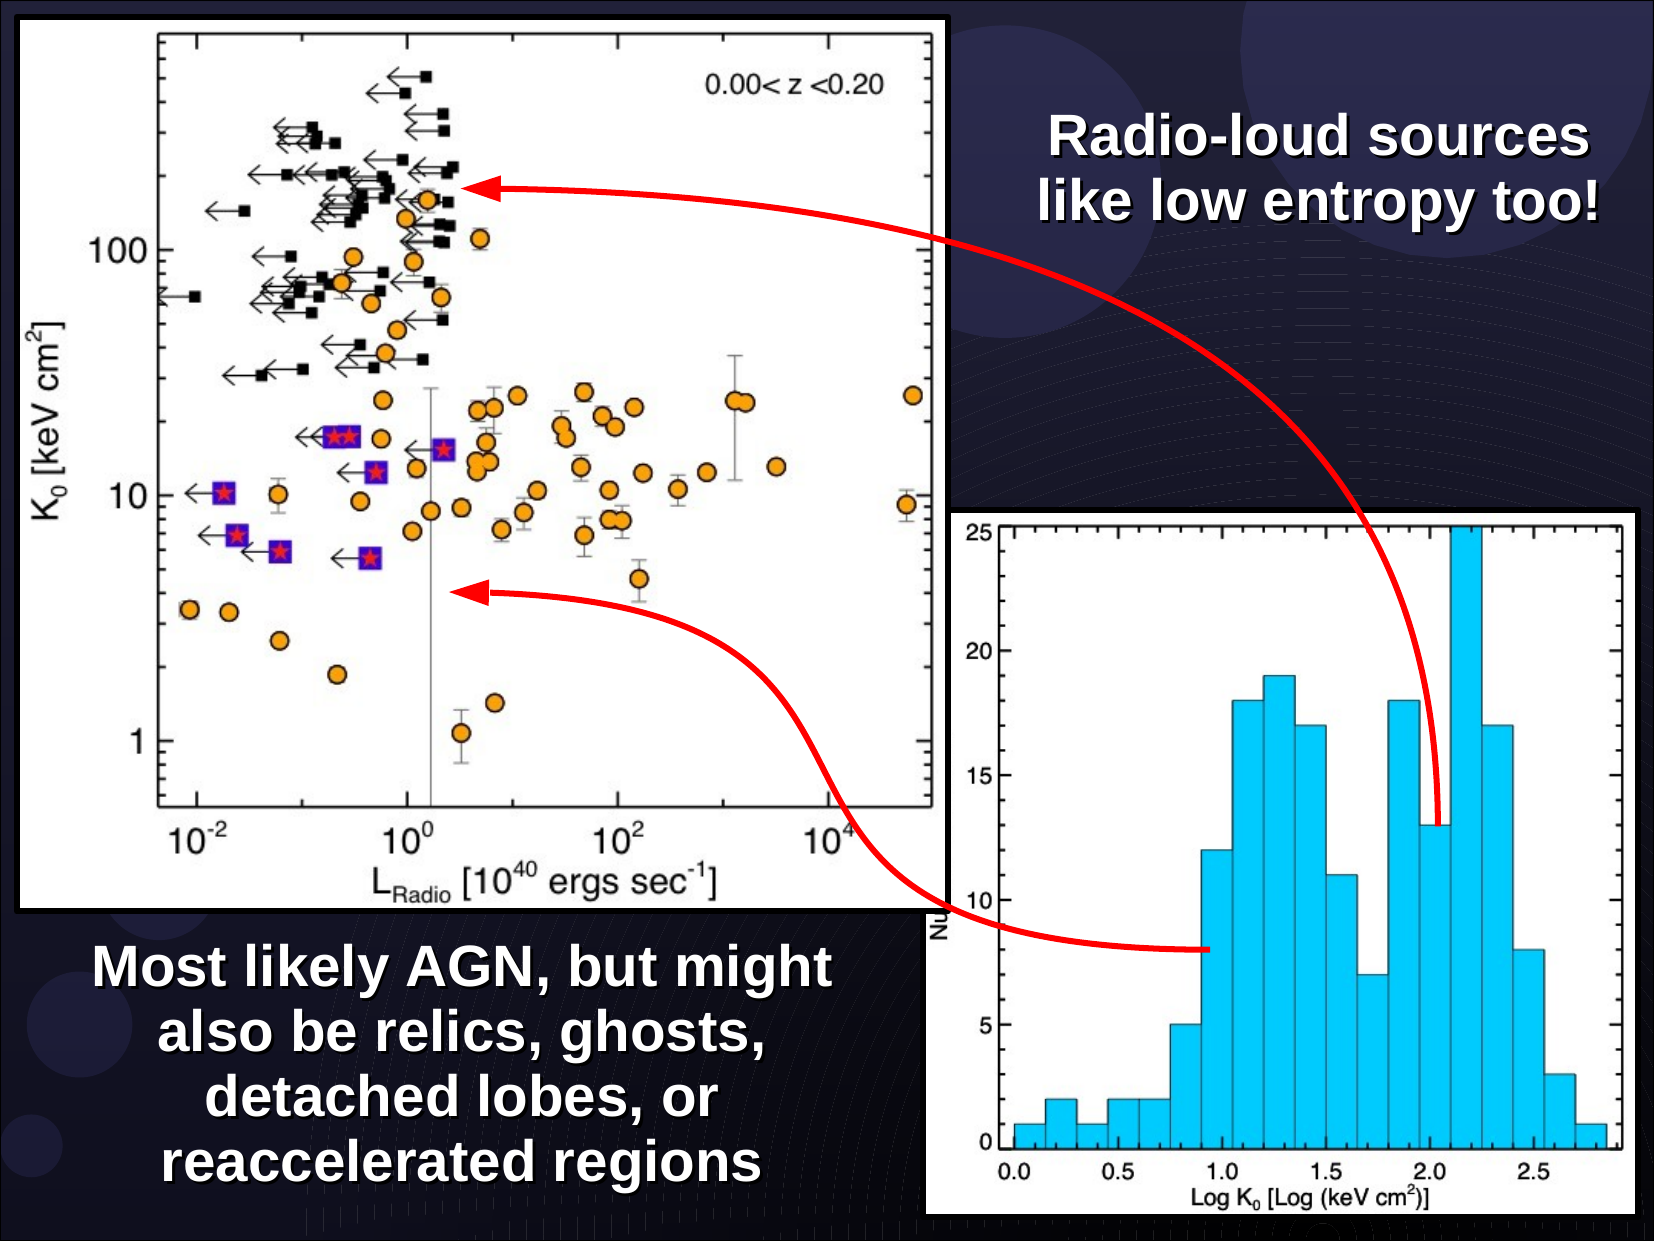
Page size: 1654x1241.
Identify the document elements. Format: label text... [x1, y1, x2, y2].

picture [19, 19, 946, 909]
picture [951, 512, 1434, 976]
picture [925, 512, 1636, 1214]
text_box Radio-loud sources like low entropy too! [1026, 103, 1613, 234]
text_box Most likely AGN, but might also be relics, ghosts, detached lobes, or reaccelerated regions [62, 933, 863, 1194]
